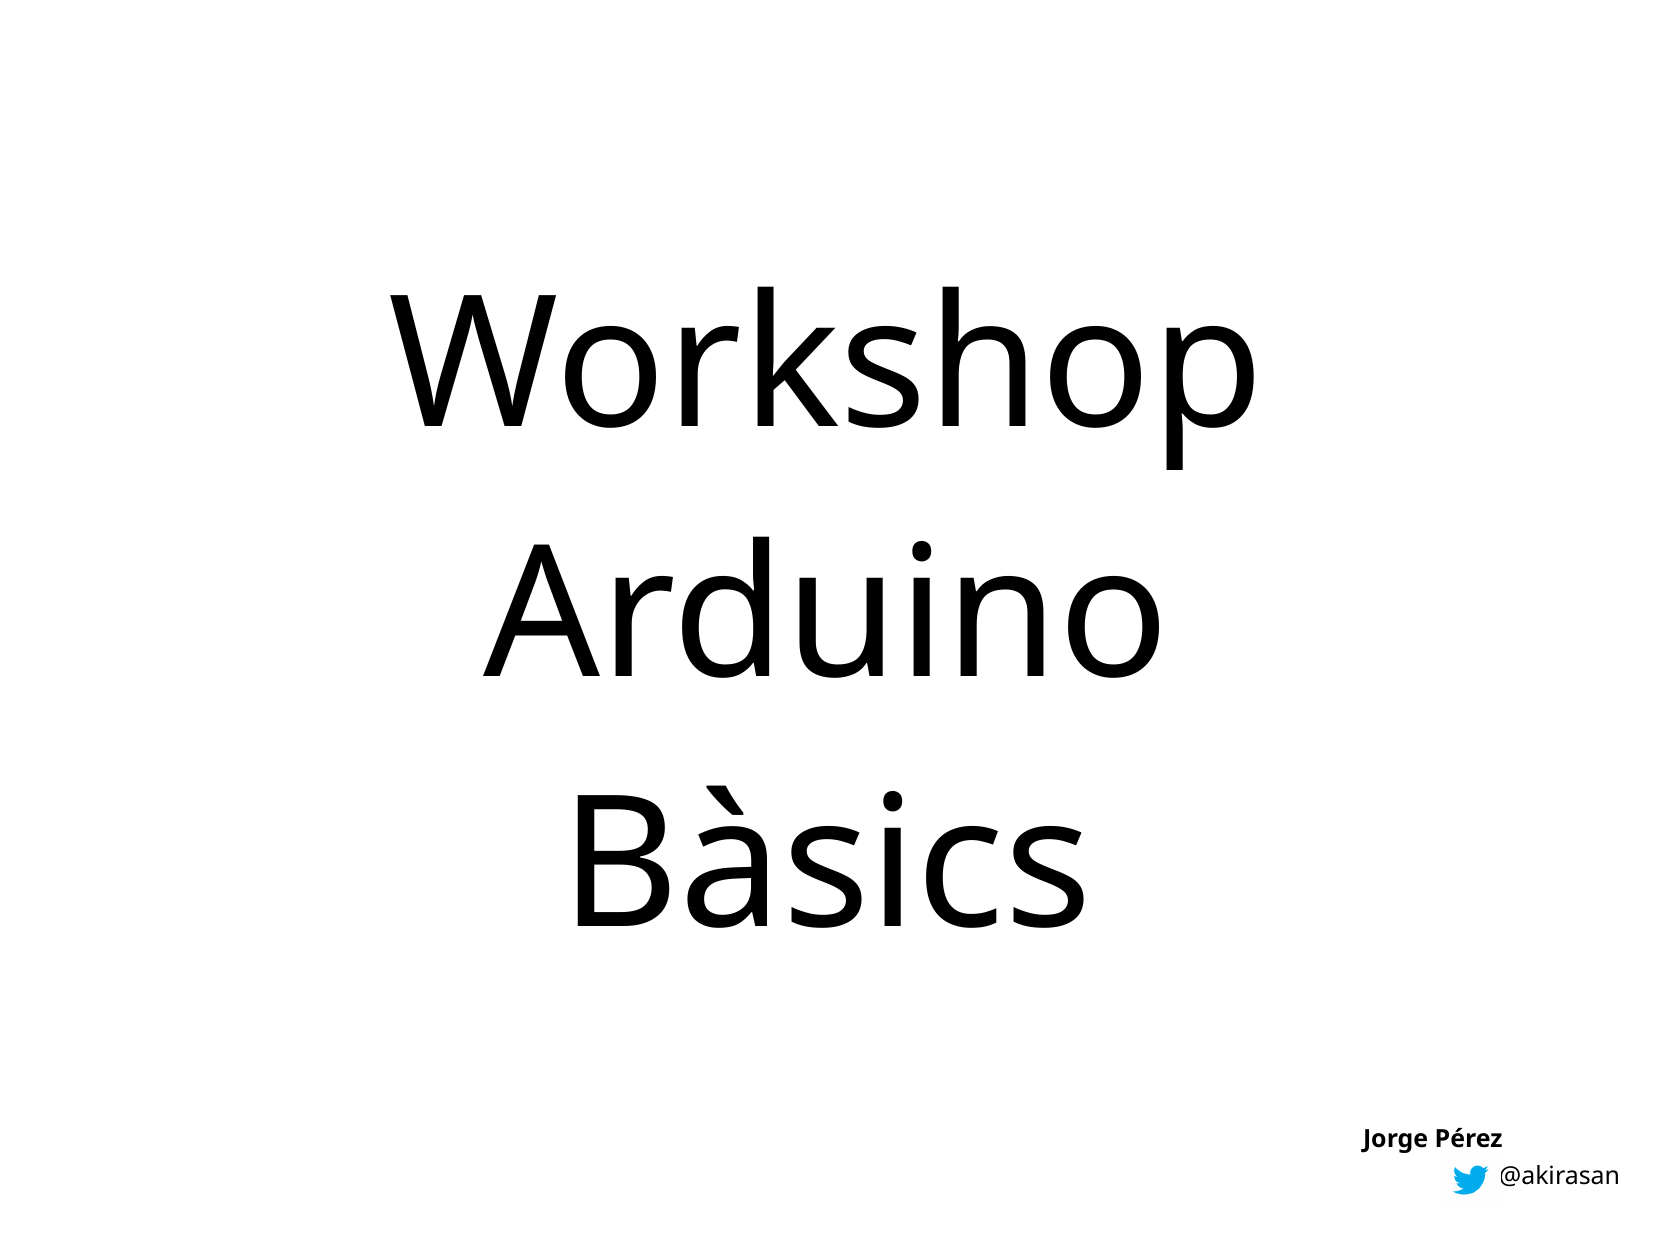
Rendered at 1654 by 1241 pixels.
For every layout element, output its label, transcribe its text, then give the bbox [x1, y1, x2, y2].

title Workshop Arduino Bàsics [82, 267, 1571, 943]
picture [1440, 1163, 1501, 1210]
text_box @akirasan [1501, 1150, 1636, 1200]
text_box Jorge Pérez [1348, 1113, 1518, 1163]
